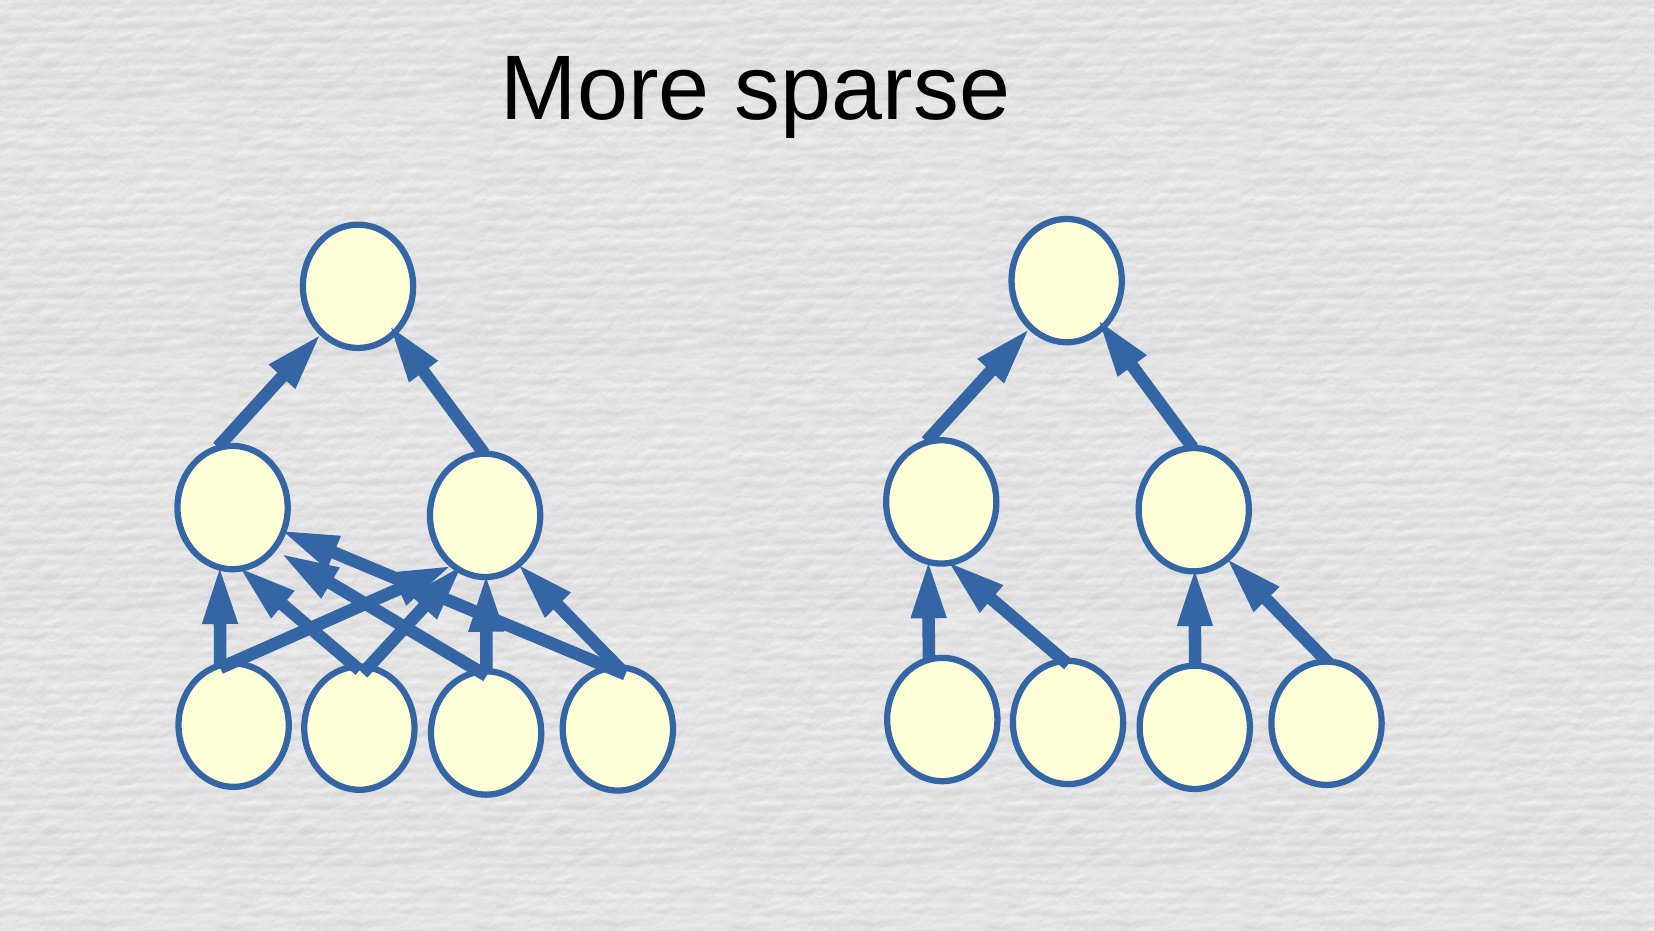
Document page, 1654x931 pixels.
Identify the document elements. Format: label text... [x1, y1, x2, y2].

text_box [304, 668, 415, 790]
text_box [886, 440, 997, 564]
text_box [562, 668, 673, 791]
text_box [178, 664, 289, 787]
text_box [177, 445, 288, 570]
picture [0, 0, 1654, 931]
title More sparse [377, 10, 1134, 166]
text_box [430, 671, 542, 795]
text_box [429, 453, 541, 578]
text_box [1138, 448, 1249, 572]
text_box [1011, 218, 1122, 343]
text_box [1139, 666, 1250, 789]
text_box [887, 657, 998, 782]
text_box [302, 224, 414, 348]
text_box [1271, 661, 1382, 785]
text_box [1012, 661, 1124, 785]
